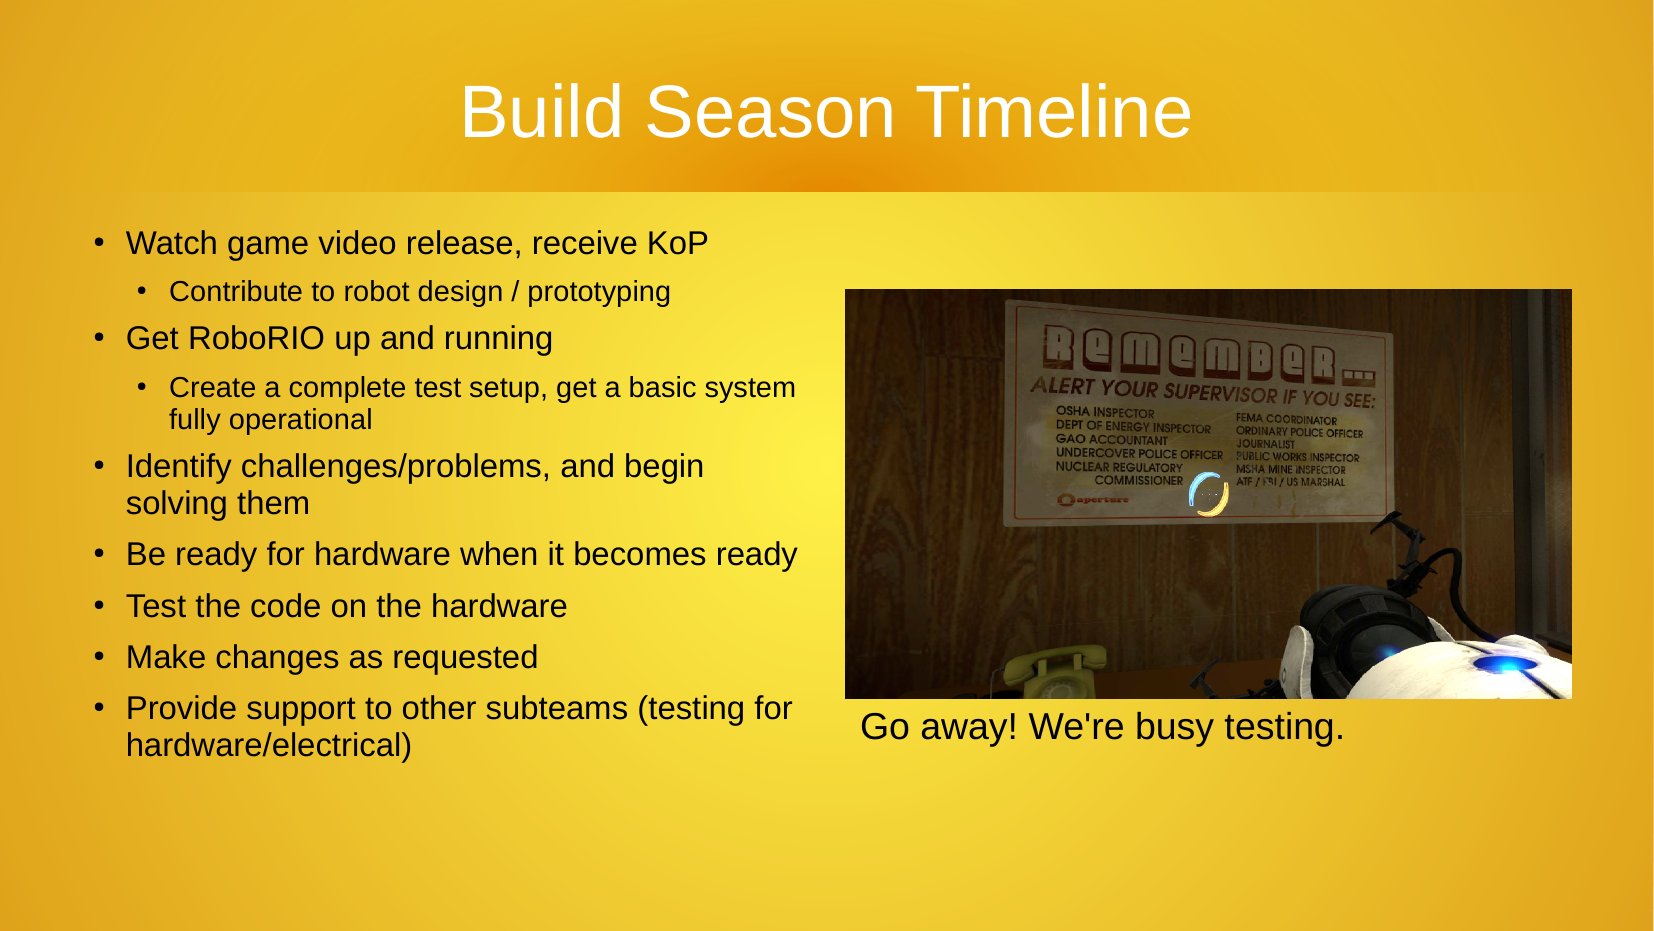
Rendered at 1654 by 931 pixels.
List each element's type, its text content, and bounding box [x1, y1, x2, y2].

text_box Go away! We're busy testing. [845, 698, 1489, 755]
picture [845, 289, 1572, 699]
title Build Season Timeline [82, 35, 1571, 189]
list Watch game video release, receive KoP Contribute to robot design / prototyping Get RoboRIO up and running Create a complete test setup, get a basic system fully operational Identify challenges/problems, and begin solving them Be ready for hardware when it becomes ready Test the code on the hardware Make changes as requested Provide support to other subteams (testing for hardware/electrical) [82, 224, 809, 764]
